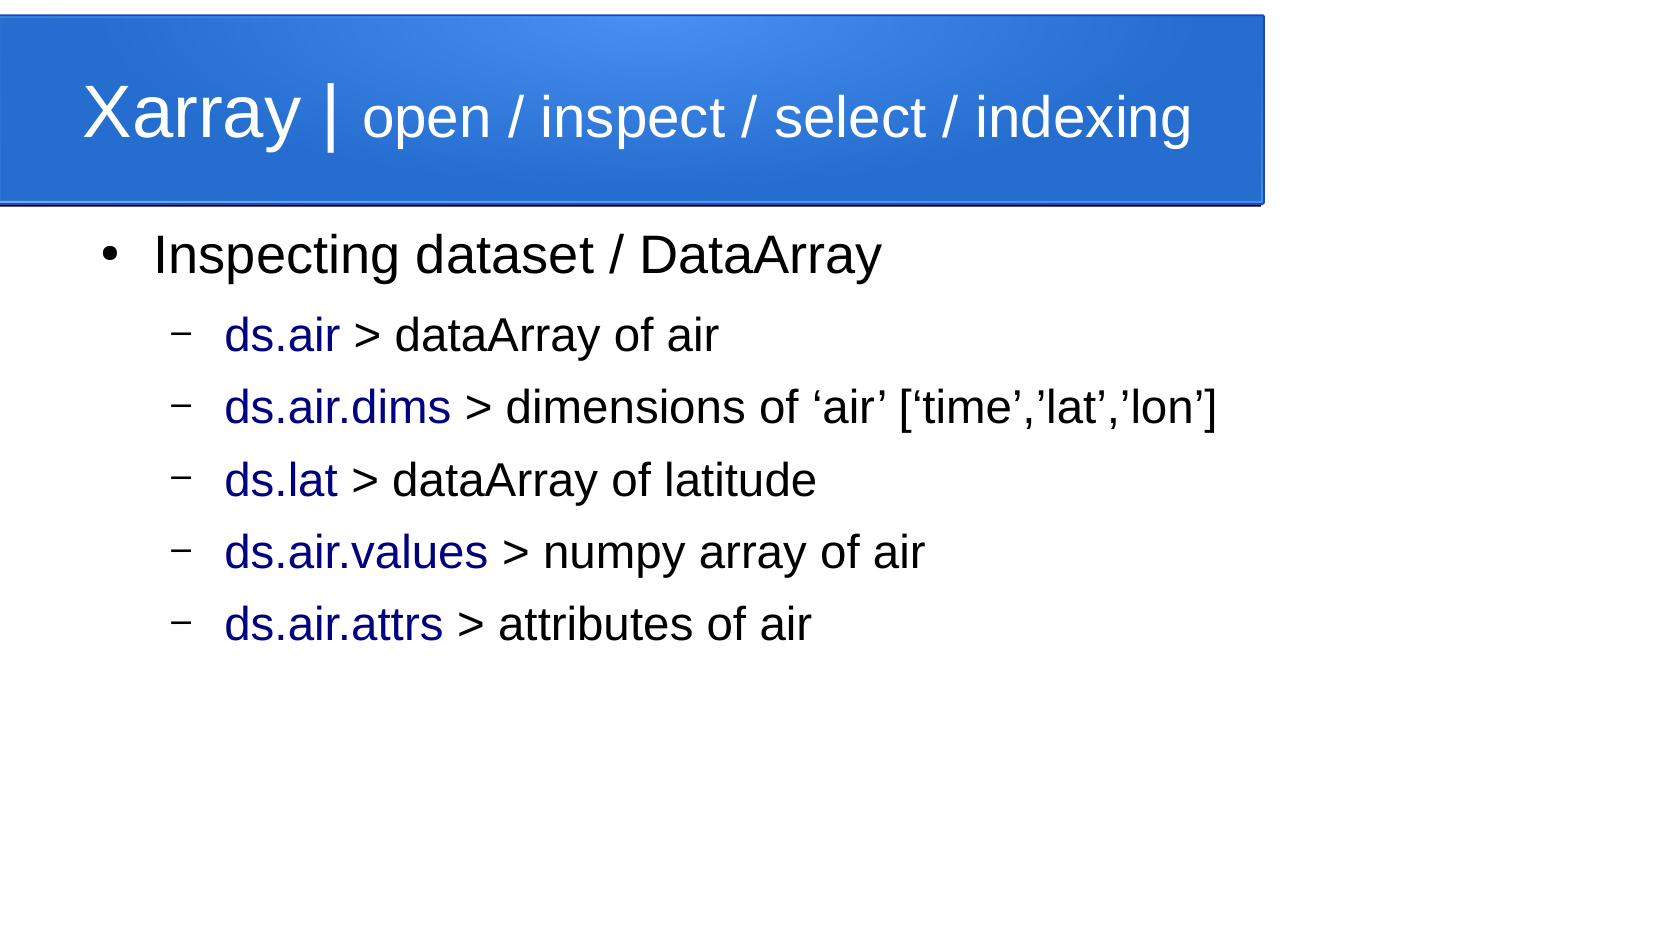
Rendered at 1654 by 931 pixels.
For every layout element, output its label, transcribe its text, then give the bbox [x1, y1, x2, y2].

title Xarray | open / inspect / select / indexing [82, 35, 1235, 189]
list Inspecting dataset / DataArray ds.air > dataArray of air ds.air.dims > dimensions of ‘air’ [‘time’,’lat’,’lon’] ds.lat > dataArray of latitude ds.air.values > numpy array of air ds.air.attrs > attributes of air [82, 224, 1571, 764]
